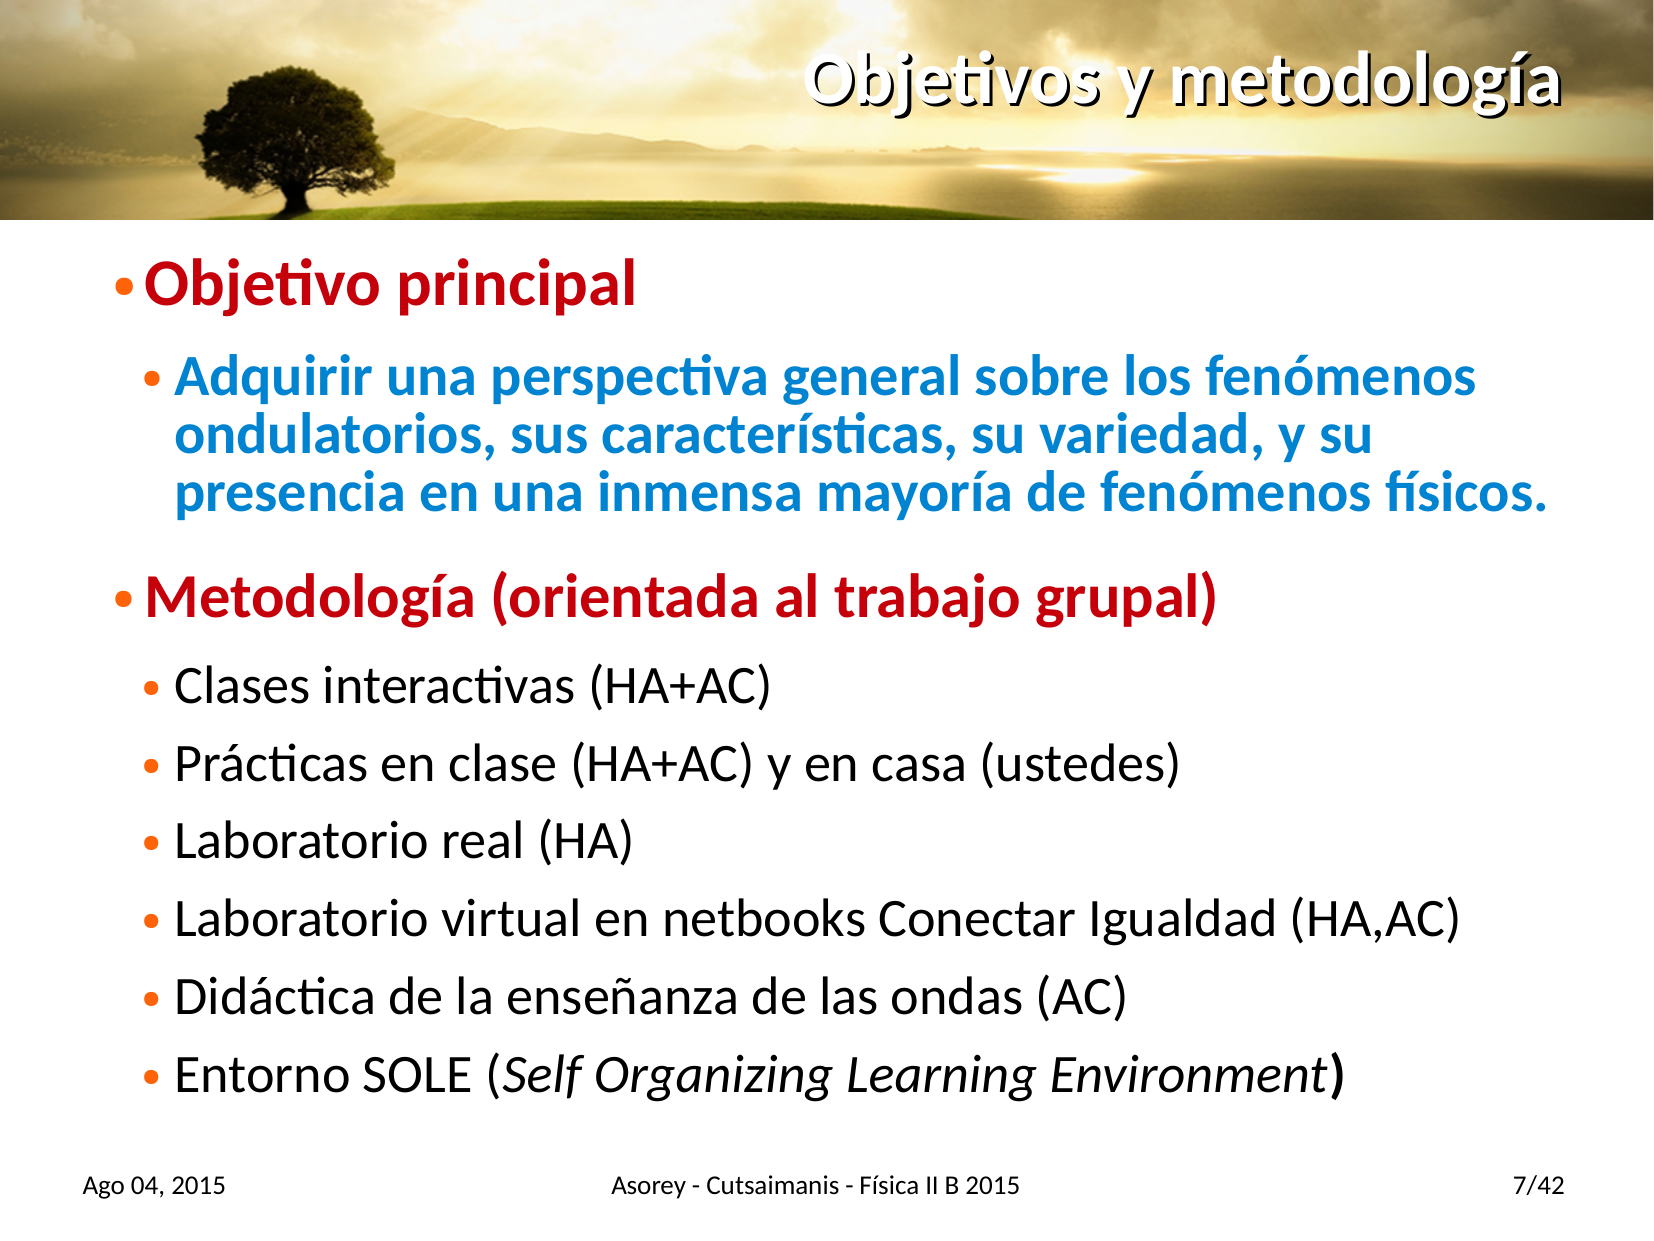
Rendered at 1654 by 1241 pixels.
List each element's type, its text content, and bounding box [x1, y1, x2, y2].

list Metodología (orientada al trabajo grupal) Clases interactivas (HA+AC) Prácticas en clase (HA+AC) y en casa (ustedes) Laboratorio real (HA) Laboratorio virtual en netbooks Conectar Igualdad (HA,AC) Didáctica de la enseñanza de las ondas (AC) Entorno SOLE (Self Organizing Learning Environment) [82, 570, 1571, 1155]
picture [0, 0, 1654, 220]
list Objetivo principal Adquirir una perspectiva general sobre los fenómenos ondulatorios, sus características, su variedad, y su presencia en una inmensa mayoría de fenómenos físicos. [82, 255, 1571, 570]
title Objetivos y metodología [75, 19, 1564, 151]
